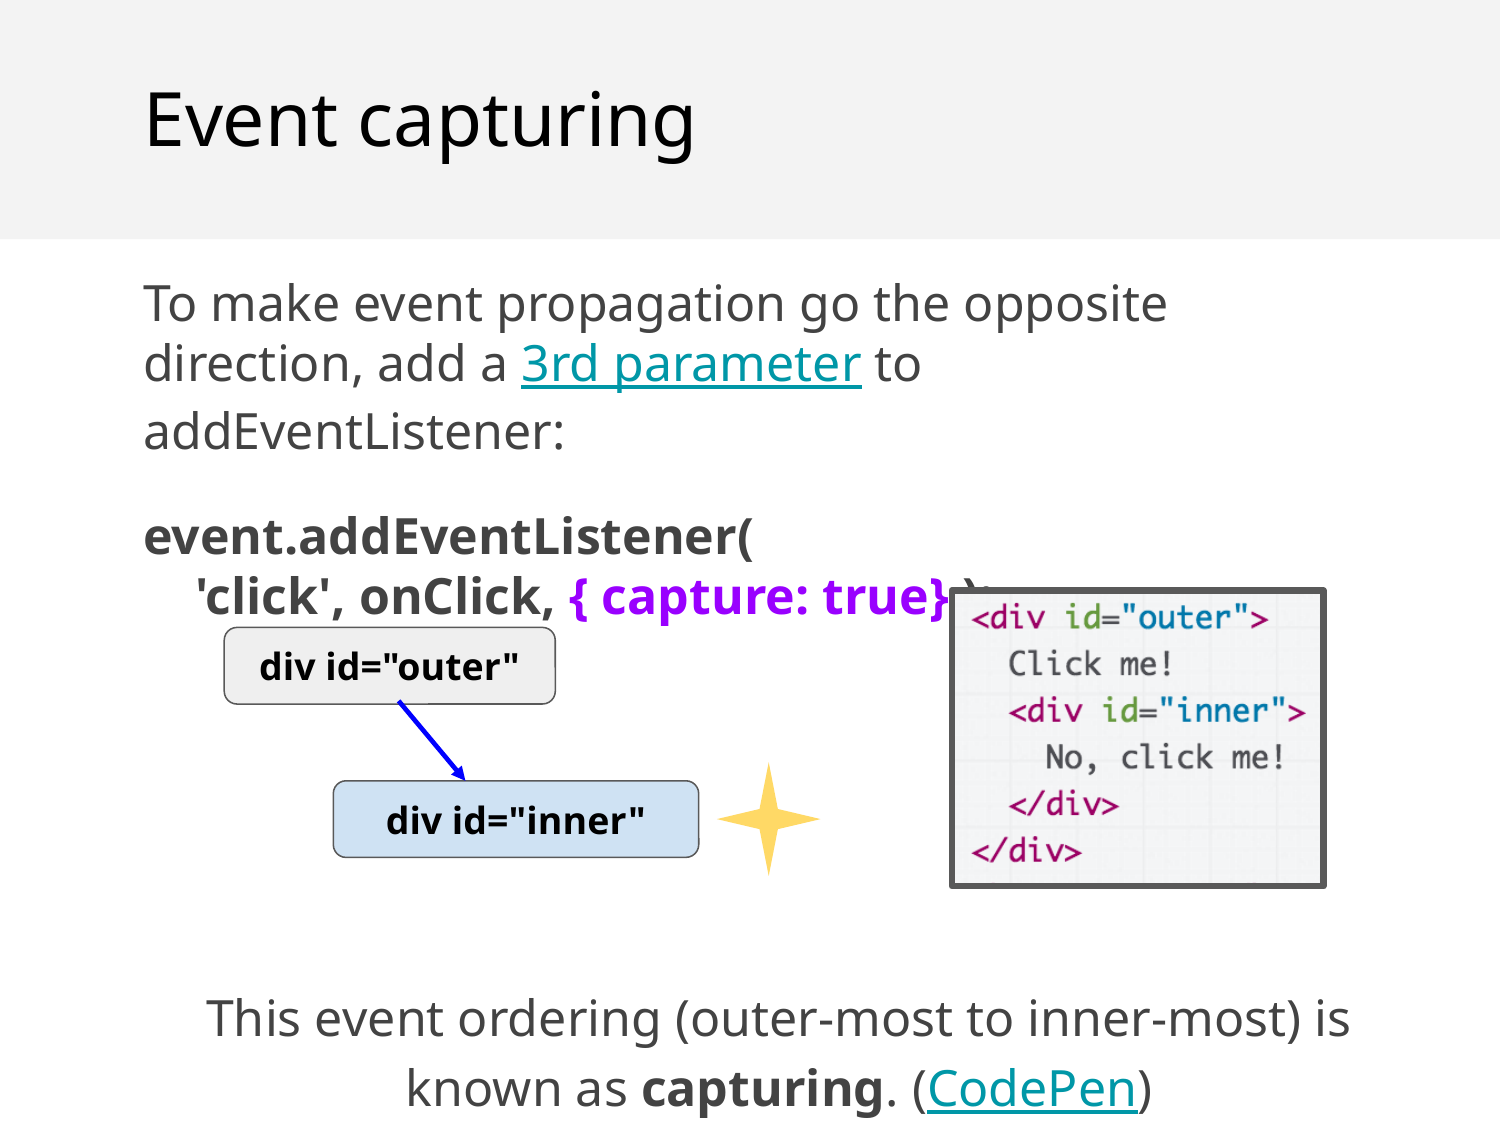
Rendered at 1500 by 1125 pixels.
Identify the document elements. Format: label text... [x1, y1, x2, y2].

text_box [716, 762, 821, 876]
title Event capturing [128, 56, 1372, 183]
list This event ordering (outer-most to inner-most) is known as capturing. (CodePen) [157, 962, 1401, 1125]
text_box div id="outer" [224, 627, 556, 705]
list To make event propagation go the opposite direction, add a 3rd parameter to addEventListener: event.addEventListener( 'click', onClick, { capture: true} ); [128, 255, 1372, 515]
picture [954, 593, 1321, 884]
text_box div id="inner" [333, 780, 699, 858]
